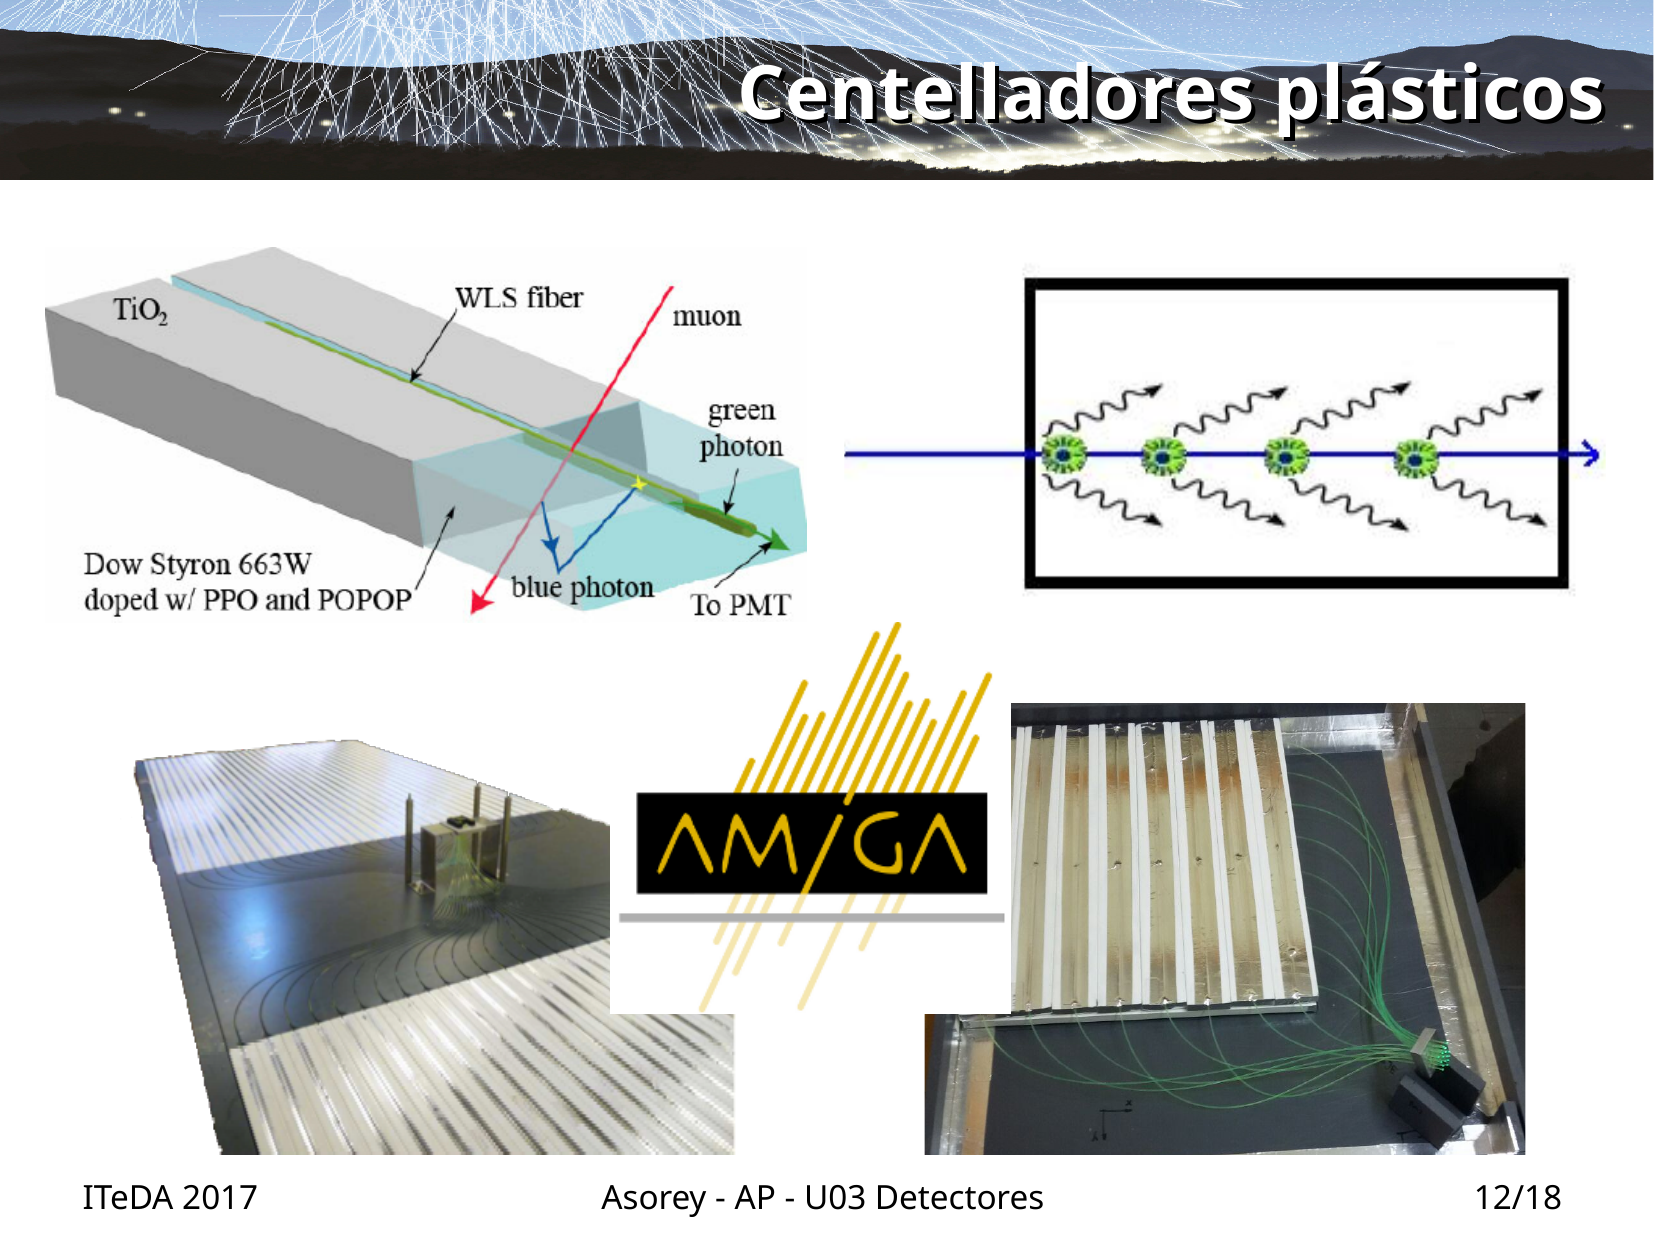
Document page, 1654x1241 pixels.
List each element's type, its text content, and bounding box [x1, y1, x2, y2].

title Centelladores plásticos [45, 15, 1606, 166]
picture [45, 247, 1526, 1155]
picture [0, 0, 1654, 180]
picture [844, 256, 1606, 614]
